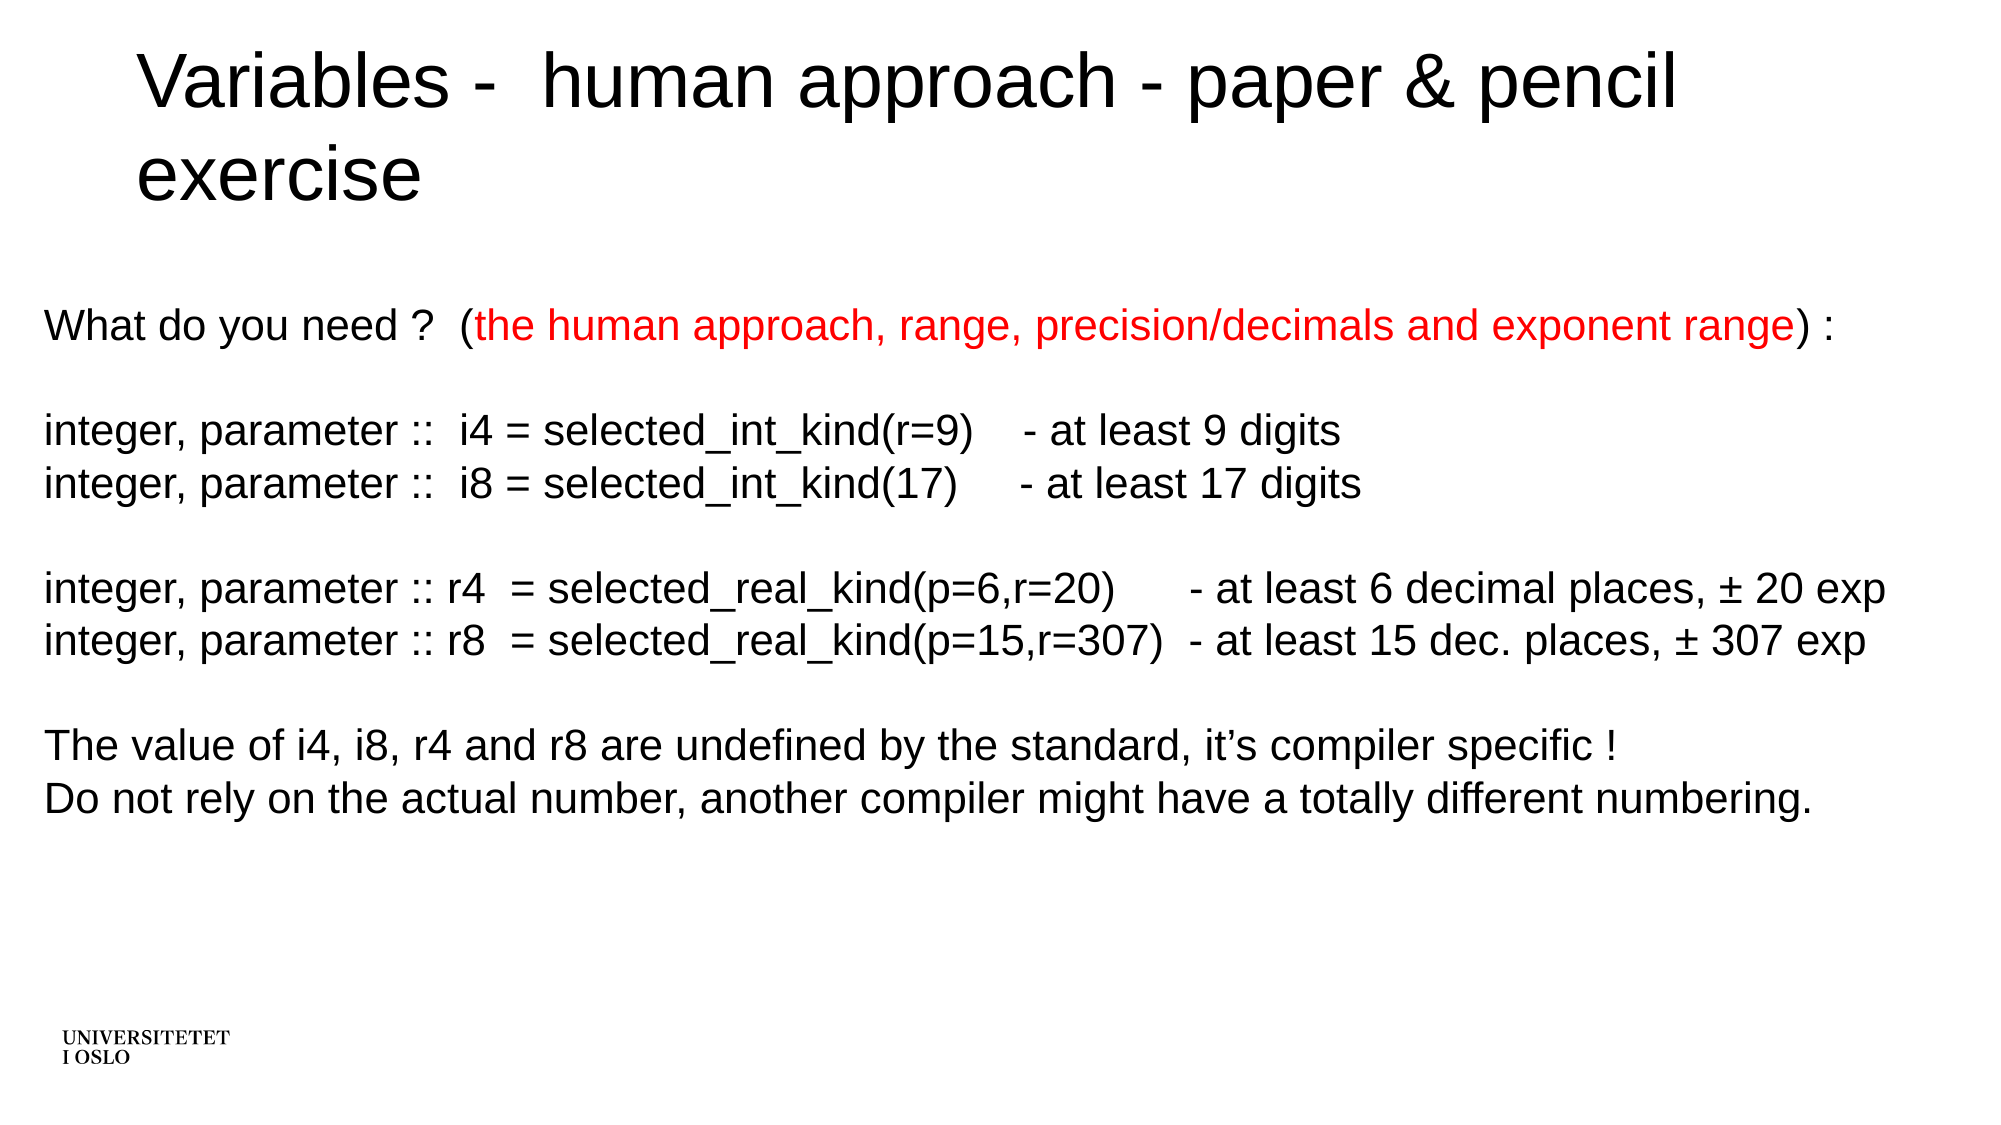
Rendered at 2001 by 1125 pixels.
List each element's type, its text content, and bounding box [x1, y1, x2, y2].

title Variables - human approach - paper & pencil exercise [136, 30, 1862, 242]
list What do you need ? (the human approach, range, precision/decimals and exponent range) : integer, parameter :: i4 = selected_int_kind(r=9) - at least 9 digits integer, parameter :: i8 = selected_int_kind(17) - at least 17 digits integer, parameter :: r4 = selected_real_kind(p=6,r=20) - at least 6 decimal places, ± 20 exp integer, parameter :: r8 = selected_real_kind(p=15,r=307) - at least 15 dec. places, ± 307 exp The value of i4, i8, r4 and r8 are undefined by the standard, it’s compiler specific ! Do not rely on the actual number, another compiler might have a totally different numbering. [44, 297, 2000, 1090]
